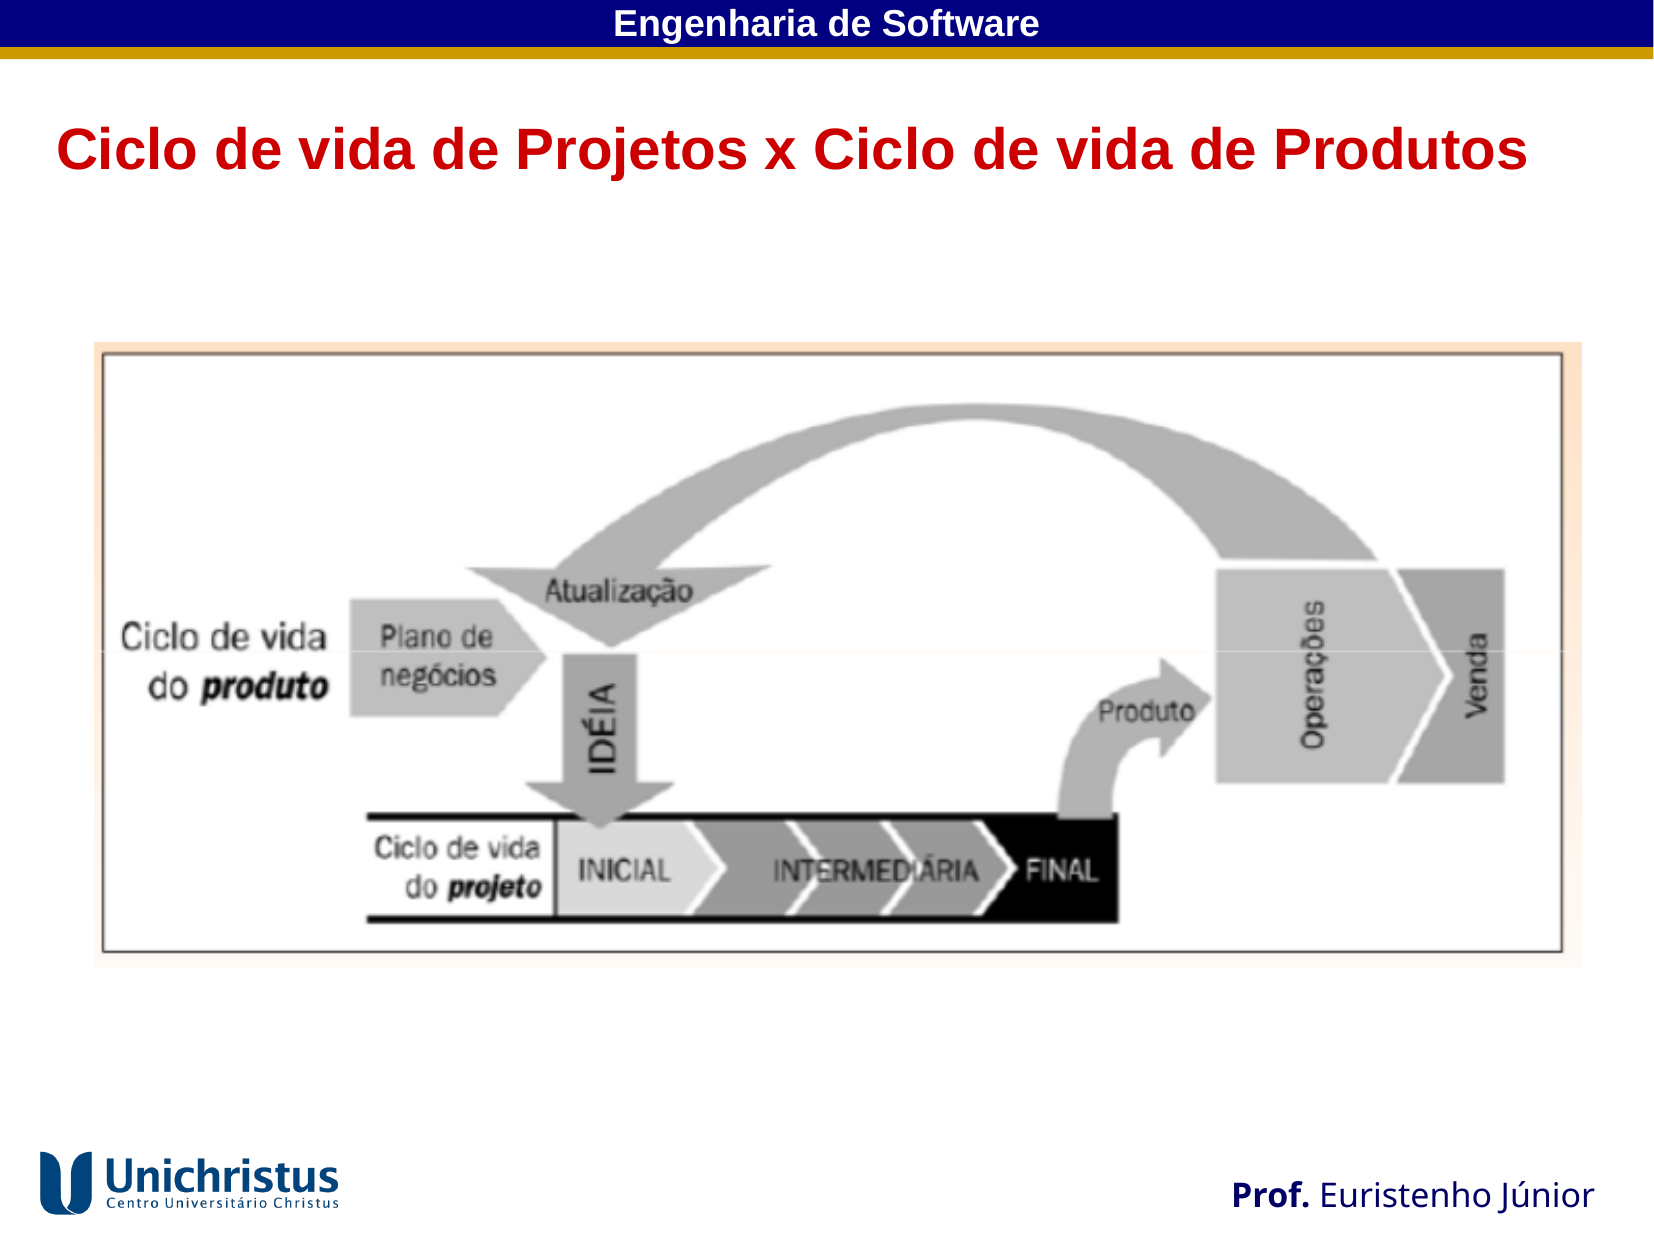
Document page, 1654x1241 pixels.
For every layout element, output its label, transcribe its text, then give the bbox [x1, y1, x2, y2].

text_box Ciclo de vida de Projetos x Ciclo de vida de Produtos [41, 109, 1636, 254]
text_box Engenharia de Software [0, 0, 1654, 47]
text_box [0, 47, 1654, 60]
picture [94, 342, 1582, 968]
text_box Prof. Euristenho Júnior [1216, 1163, 1654, 1224]
picture [35, 1148, 343, 1217]
